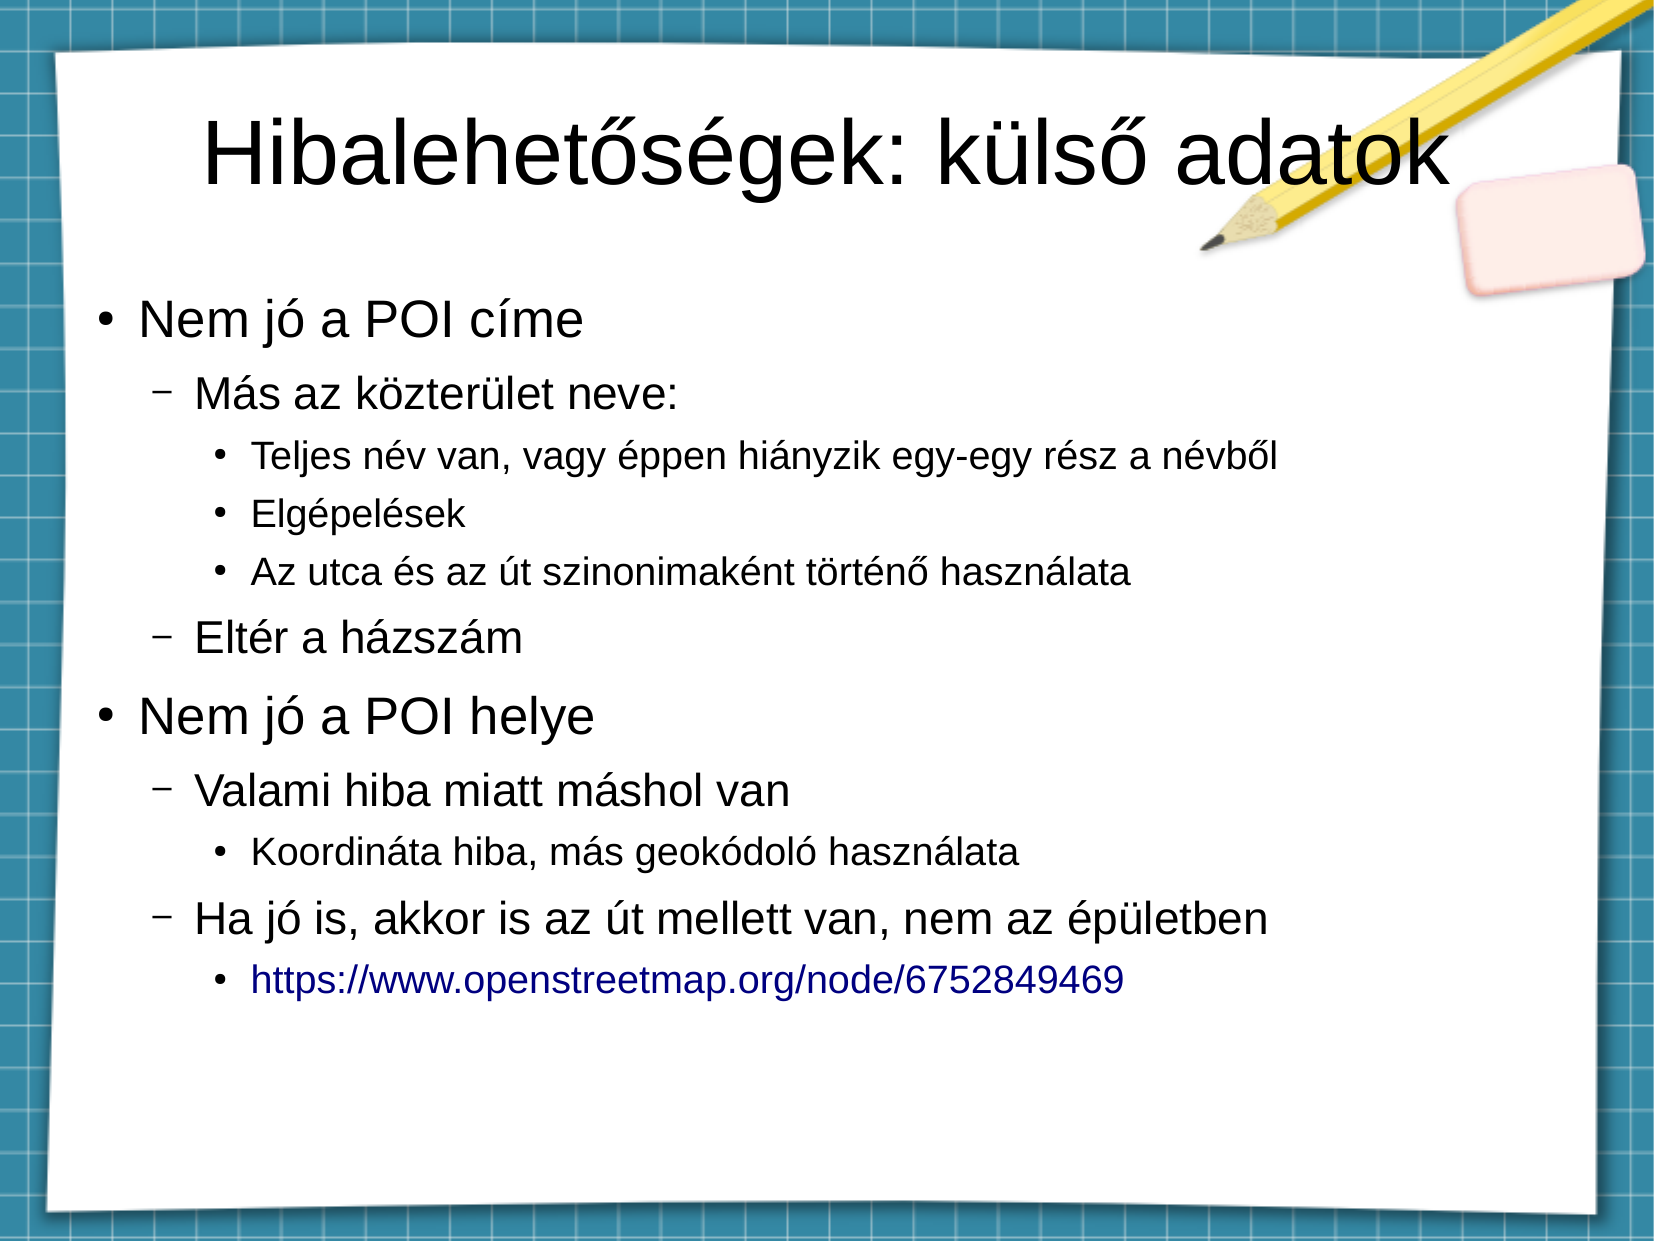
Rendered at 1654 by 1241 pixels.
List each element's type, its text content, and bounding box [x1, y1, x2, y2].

list Nem jó a POI címe Más az közterület neve: Teljes név van, vagy éppen hiányzik egy-egy rész a névből Elgépelések Az utca és az út szinonimaként történő használata Eltér a házszám Nem jó a POI helye Valami hiba miatt máshol van Koordináta hiba, más geokódoló használata Ha jó is, akkor is az út mellett van, nem az épületben https://www.openstreetmap.org/node/6752849469 [82, 290, 1571, 1010]
title Hibalehetőségek: külső adatok [82, 49, 1571, 257]
picture [0, 0, 1654, 1241]
